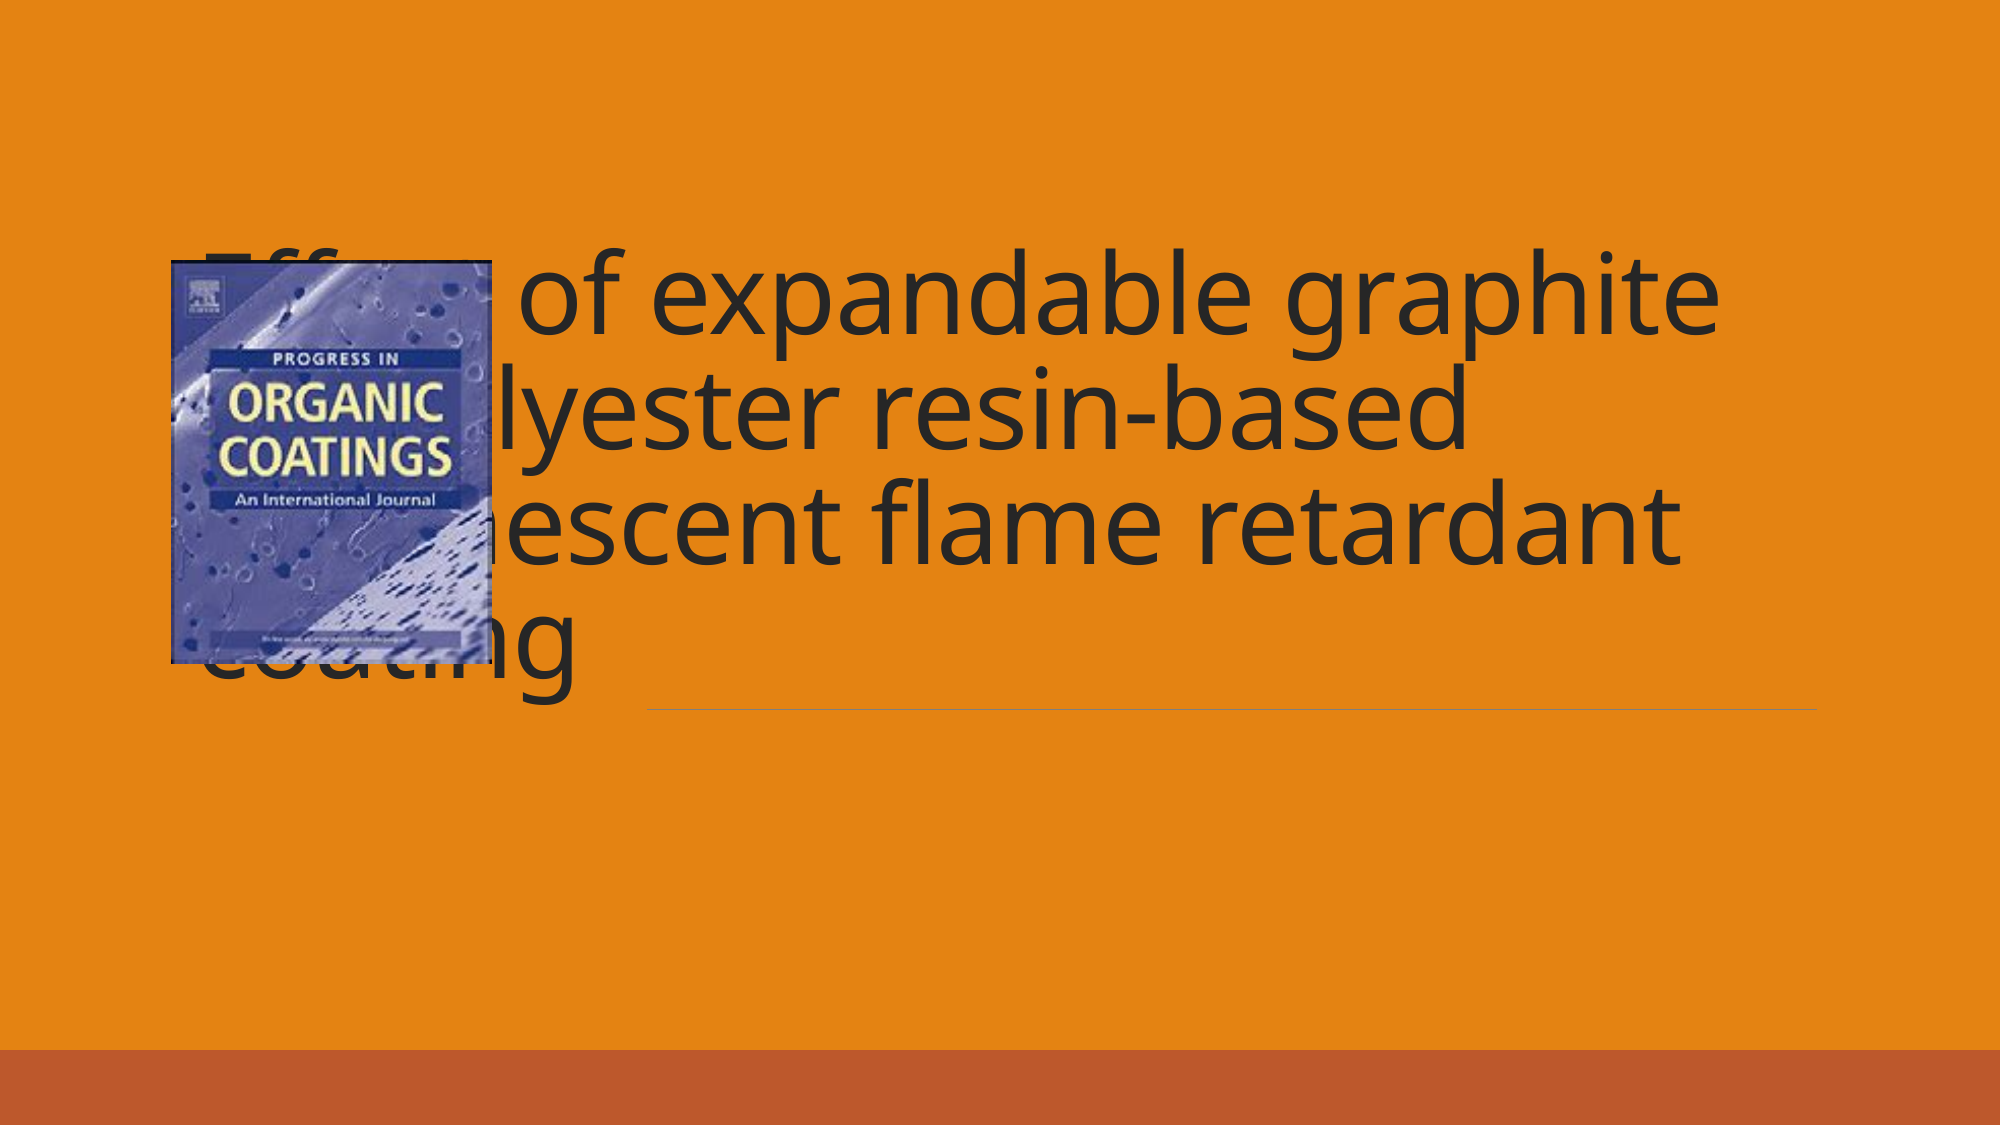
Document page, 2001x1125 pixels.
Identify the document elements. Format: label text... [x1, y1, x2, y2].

text_box [0, 0, 2000, 1125]
title Effect of expandable graphite on polyester resin-based intumescent flame retardant coating [629, 124, 1831, 710]
picture [171, 260, 492, 664]
